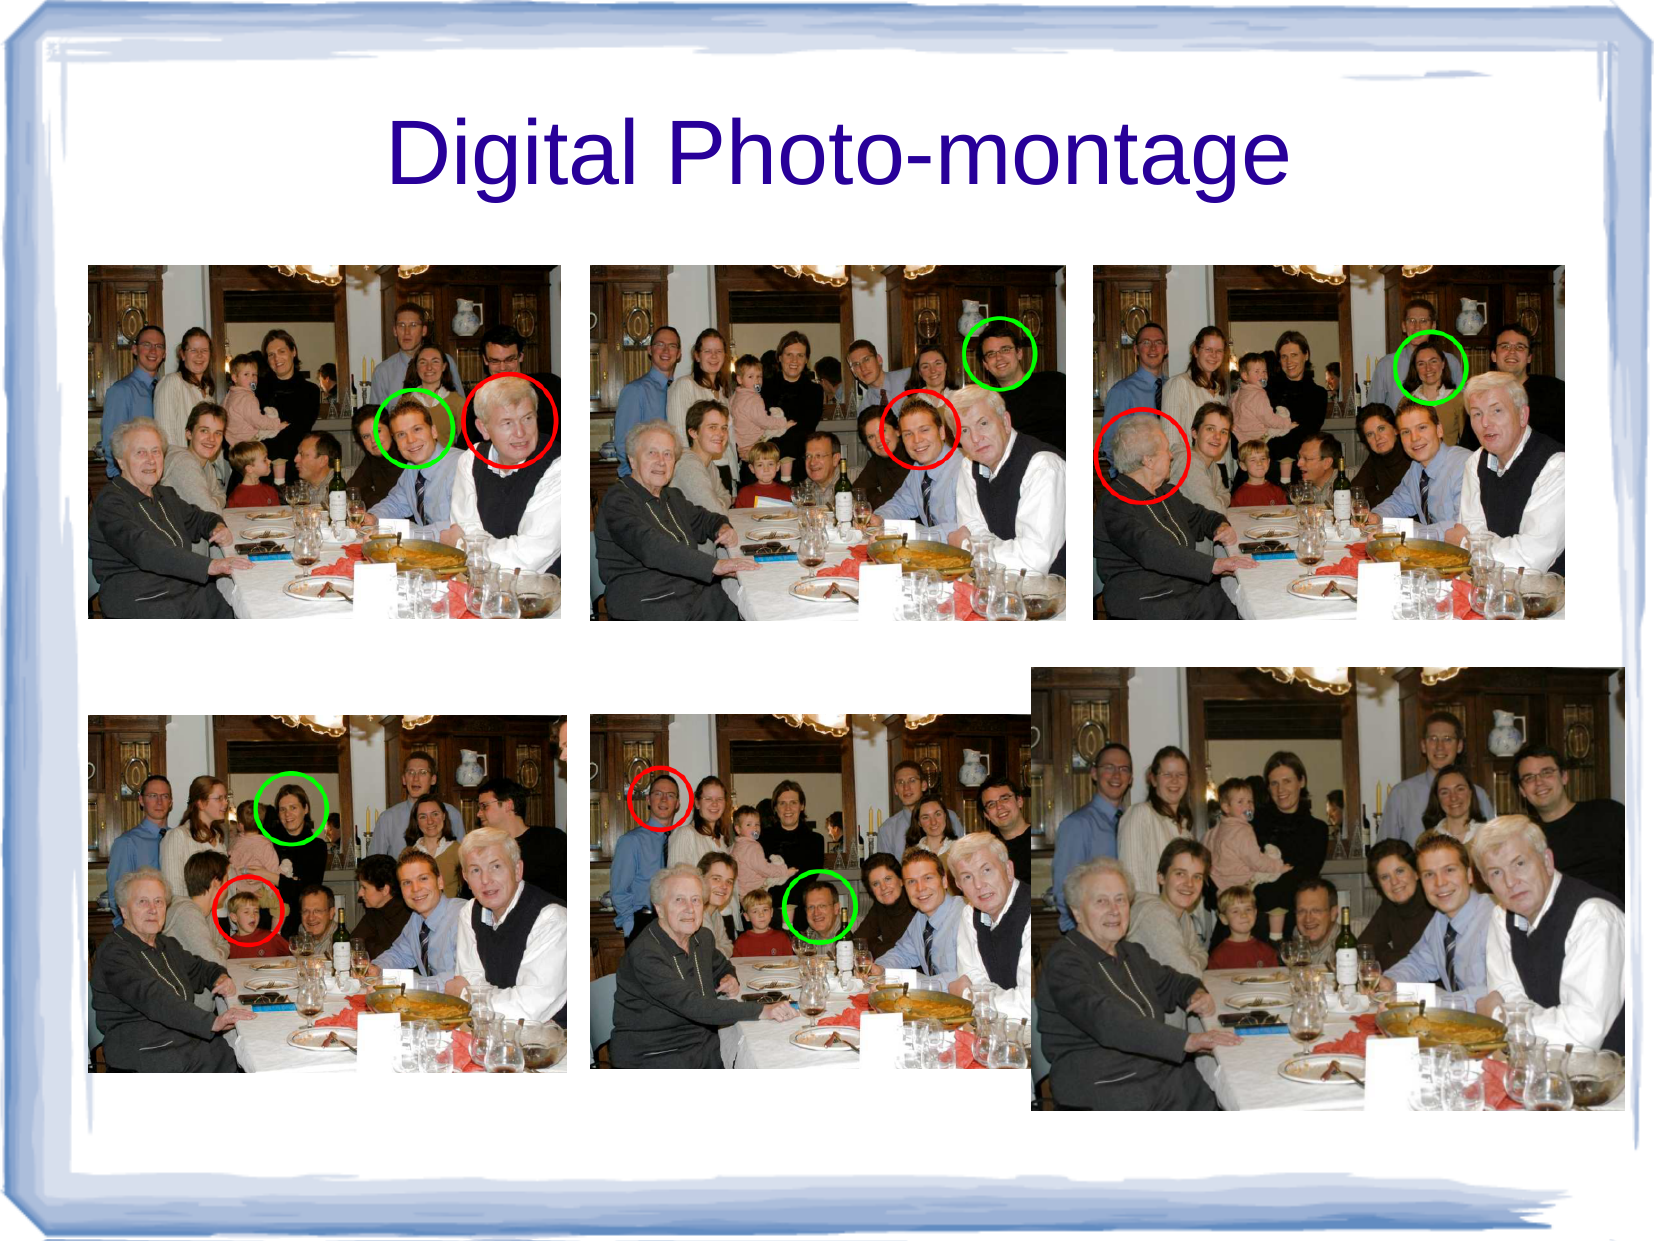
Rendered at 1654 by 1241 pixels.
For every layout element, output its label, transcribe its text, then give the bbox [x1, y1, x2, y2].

picture [0, 0, 1654, 1241]
title Digital Photo-montage [82, 49, 1571, 257]
